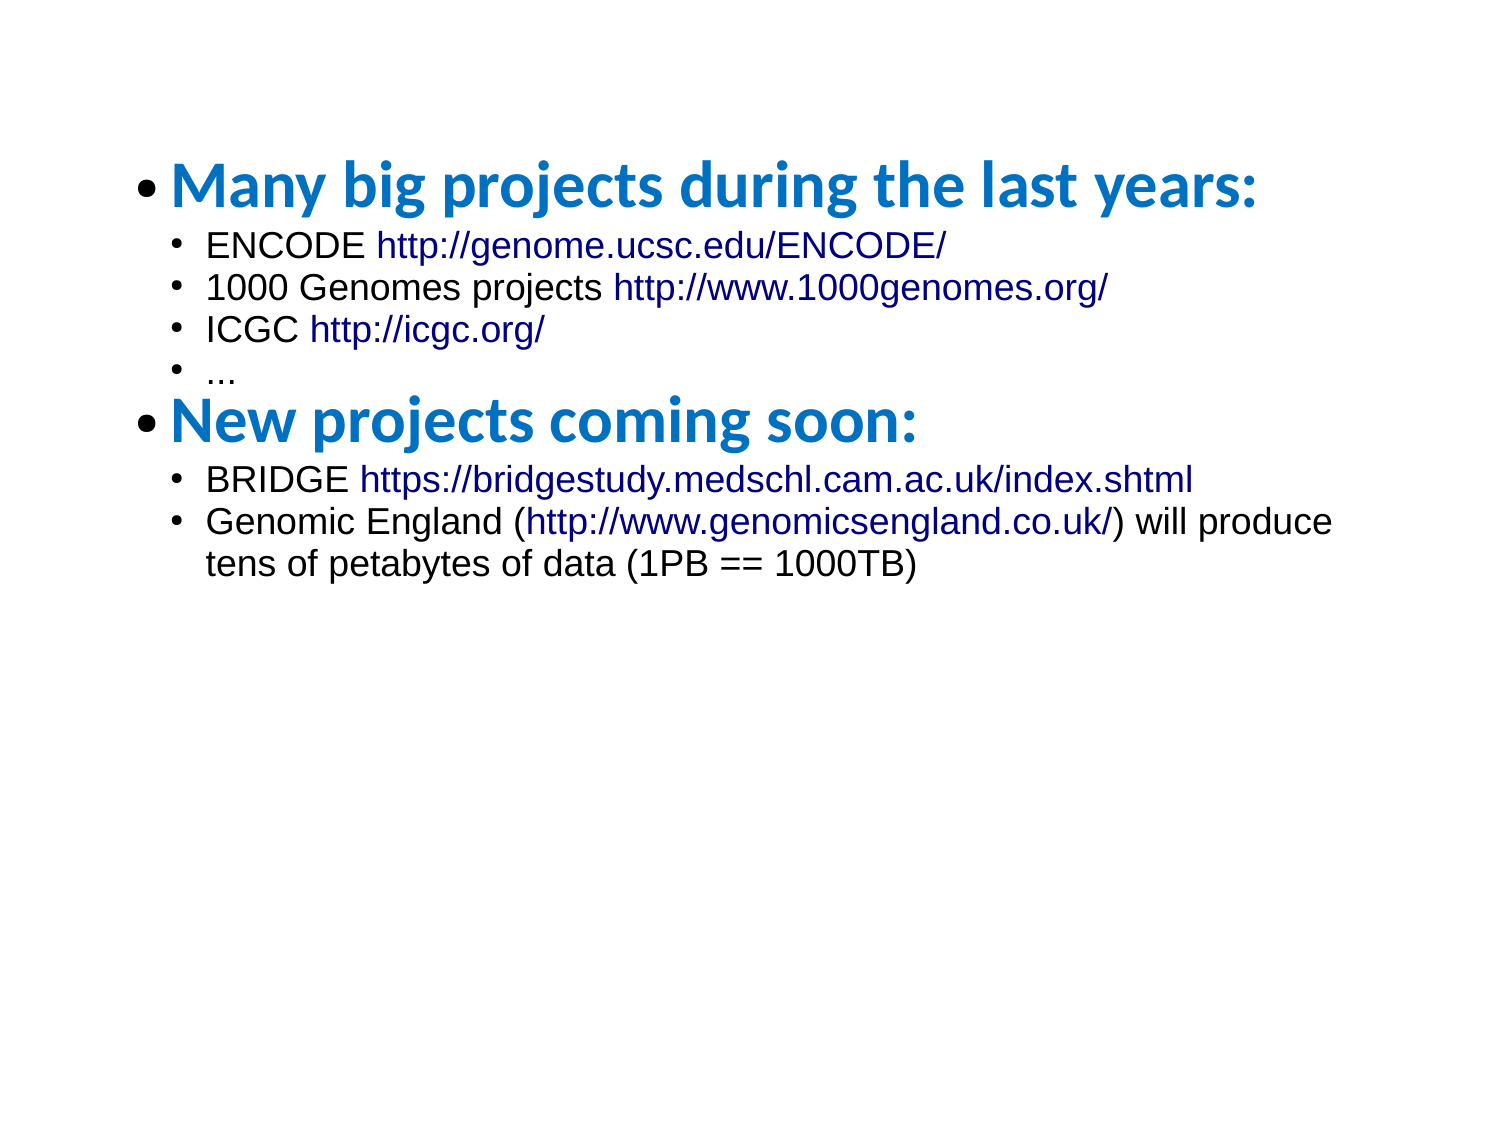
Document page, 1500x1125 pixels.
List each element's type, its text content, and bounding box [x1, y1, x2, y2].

text_box Many big projects during the last years: ENCODE http://genome.ucsc.edu/ENCODE/ 1000 Genomes projects http://www.1000genomes.org/ ICGC http://icgc.org/ ... New projects coming soon: BRIDGE https://bridgestudy.medschl.cam.ac.uk/index.shtml Genomic England (http://www.genomicsengland.co.uk/) will produce tens of petabytes of data (1PB == 1000TB) [120, 149, 1411, 593]
